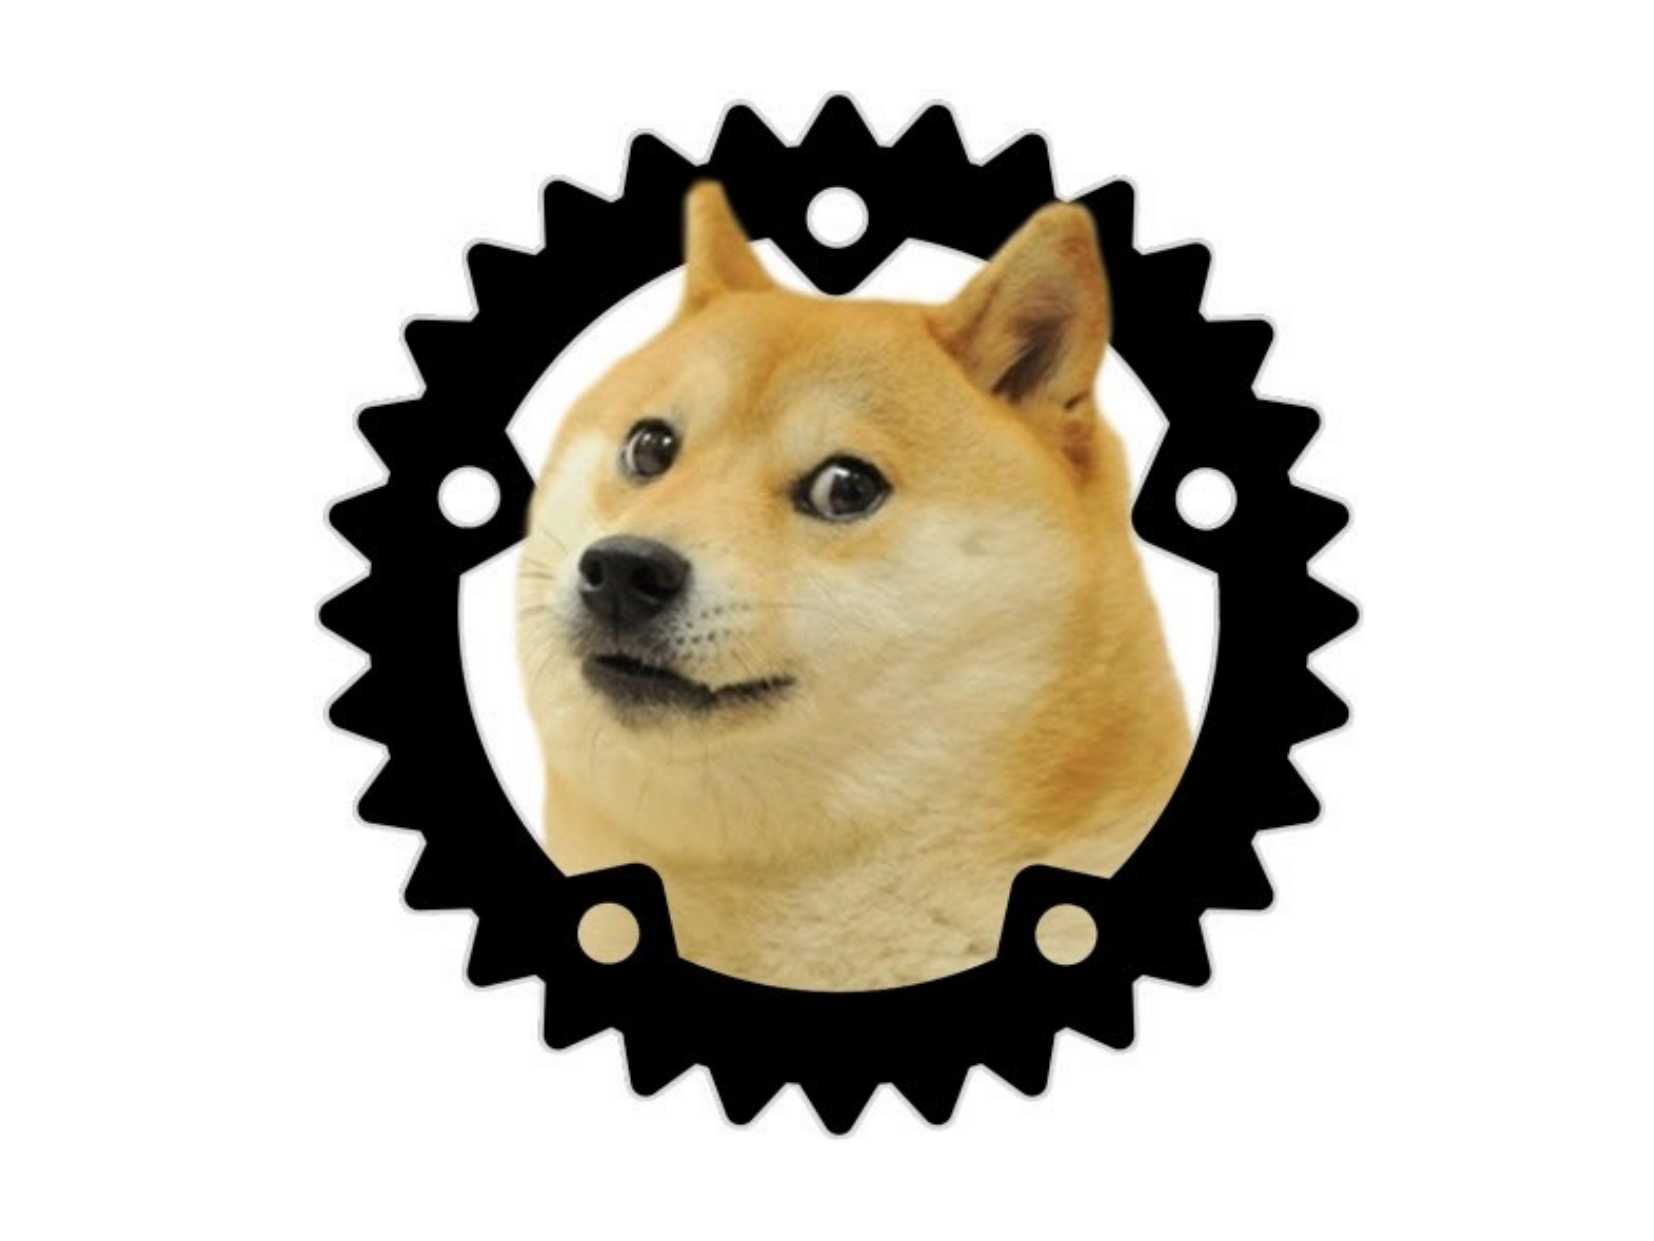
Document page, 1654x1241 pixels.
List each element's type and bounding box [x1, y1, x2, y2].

picture [313, 89, 1366, 1142]
